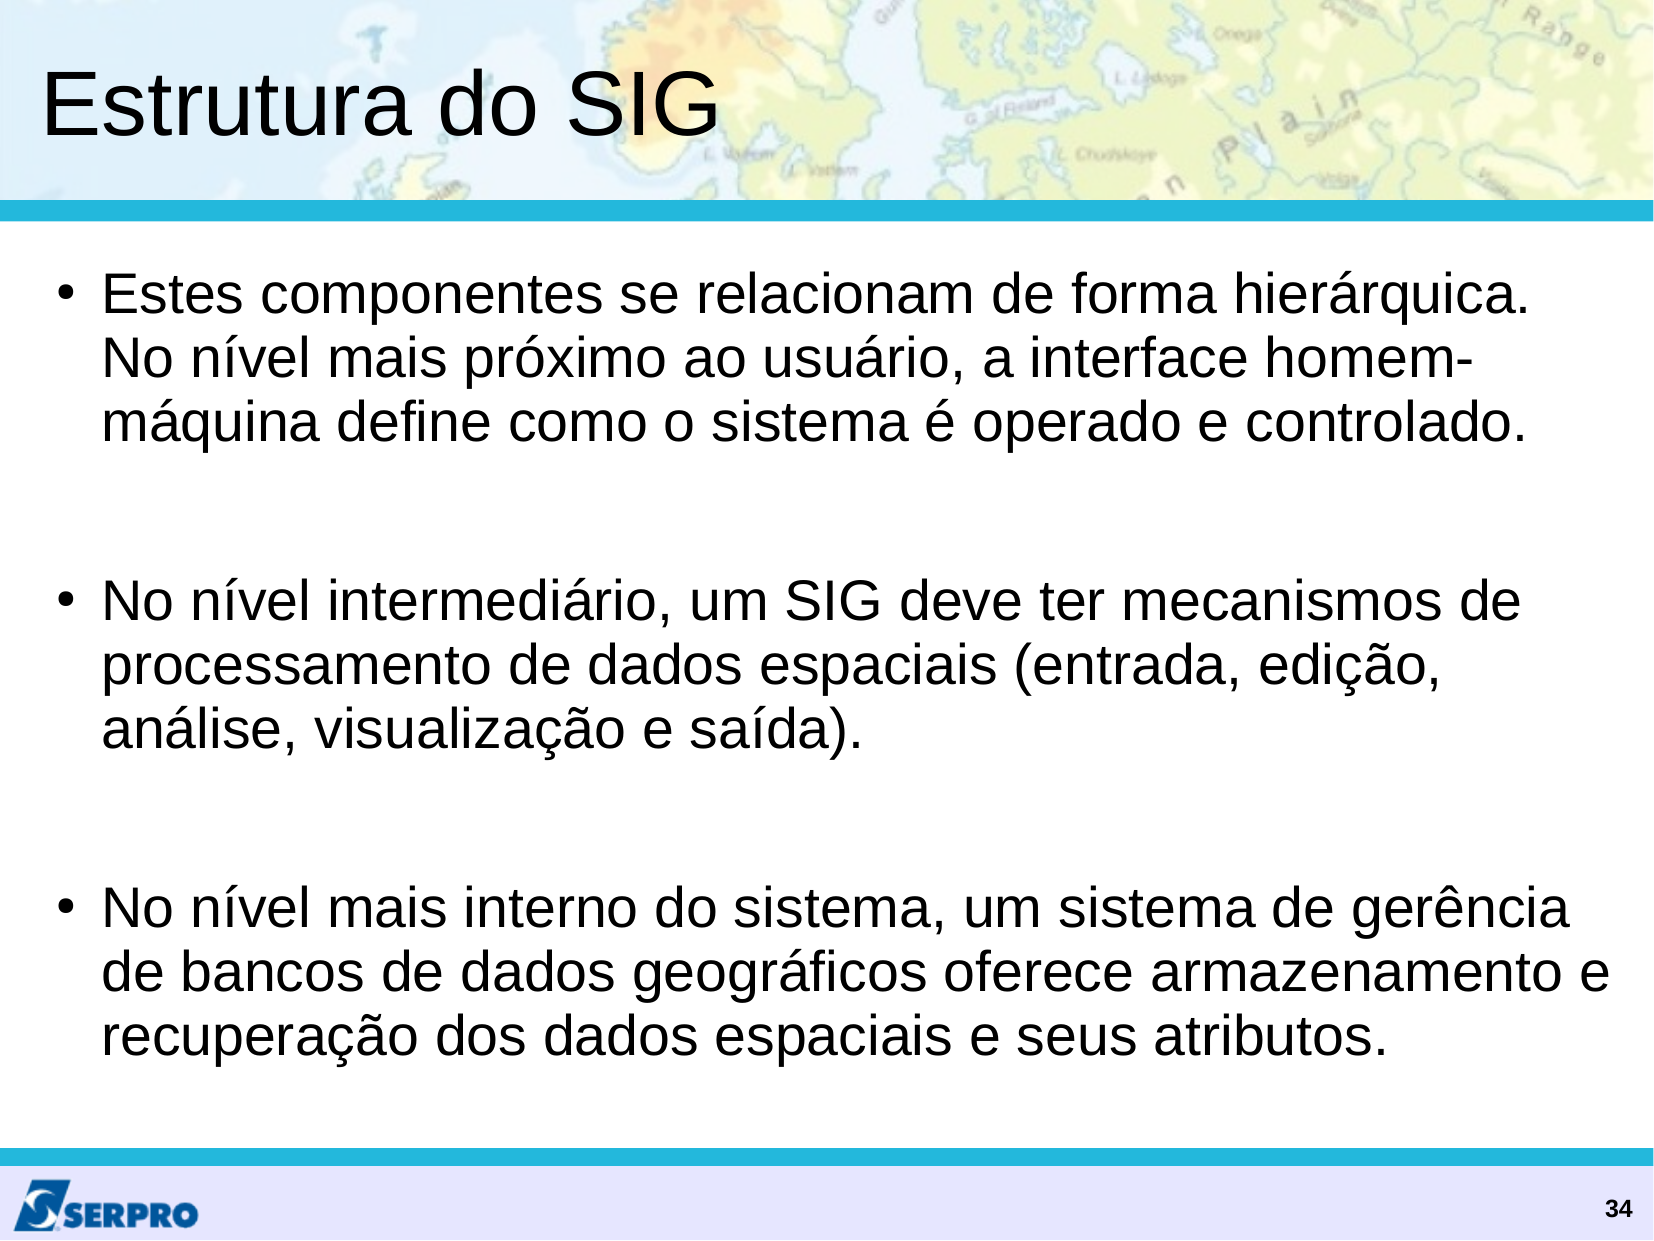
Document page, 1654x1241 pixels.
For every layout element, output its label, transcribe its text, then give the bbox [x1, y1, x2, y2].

list Estes componentes se relacionam de forma hierárquica. No nível mais próximo ao usuário, a interface homem-máquina define como o sistema é operado e controlado. No nível intermediário, um SIG deve ter mecanismos de processamento de dados espaciais (entrada, edição, análise, visualização e saída). No nível mais interno do sistema, um sistema de gerência de bancos de dados geográficos oferece armazenamento e recuperação dos dados espaciais e seus atributos. [40, 261, 1616, 1081]
title Estrutura do SIG [40, 49, 1614, 159]
picture [10, 1177, 201, 1235]
